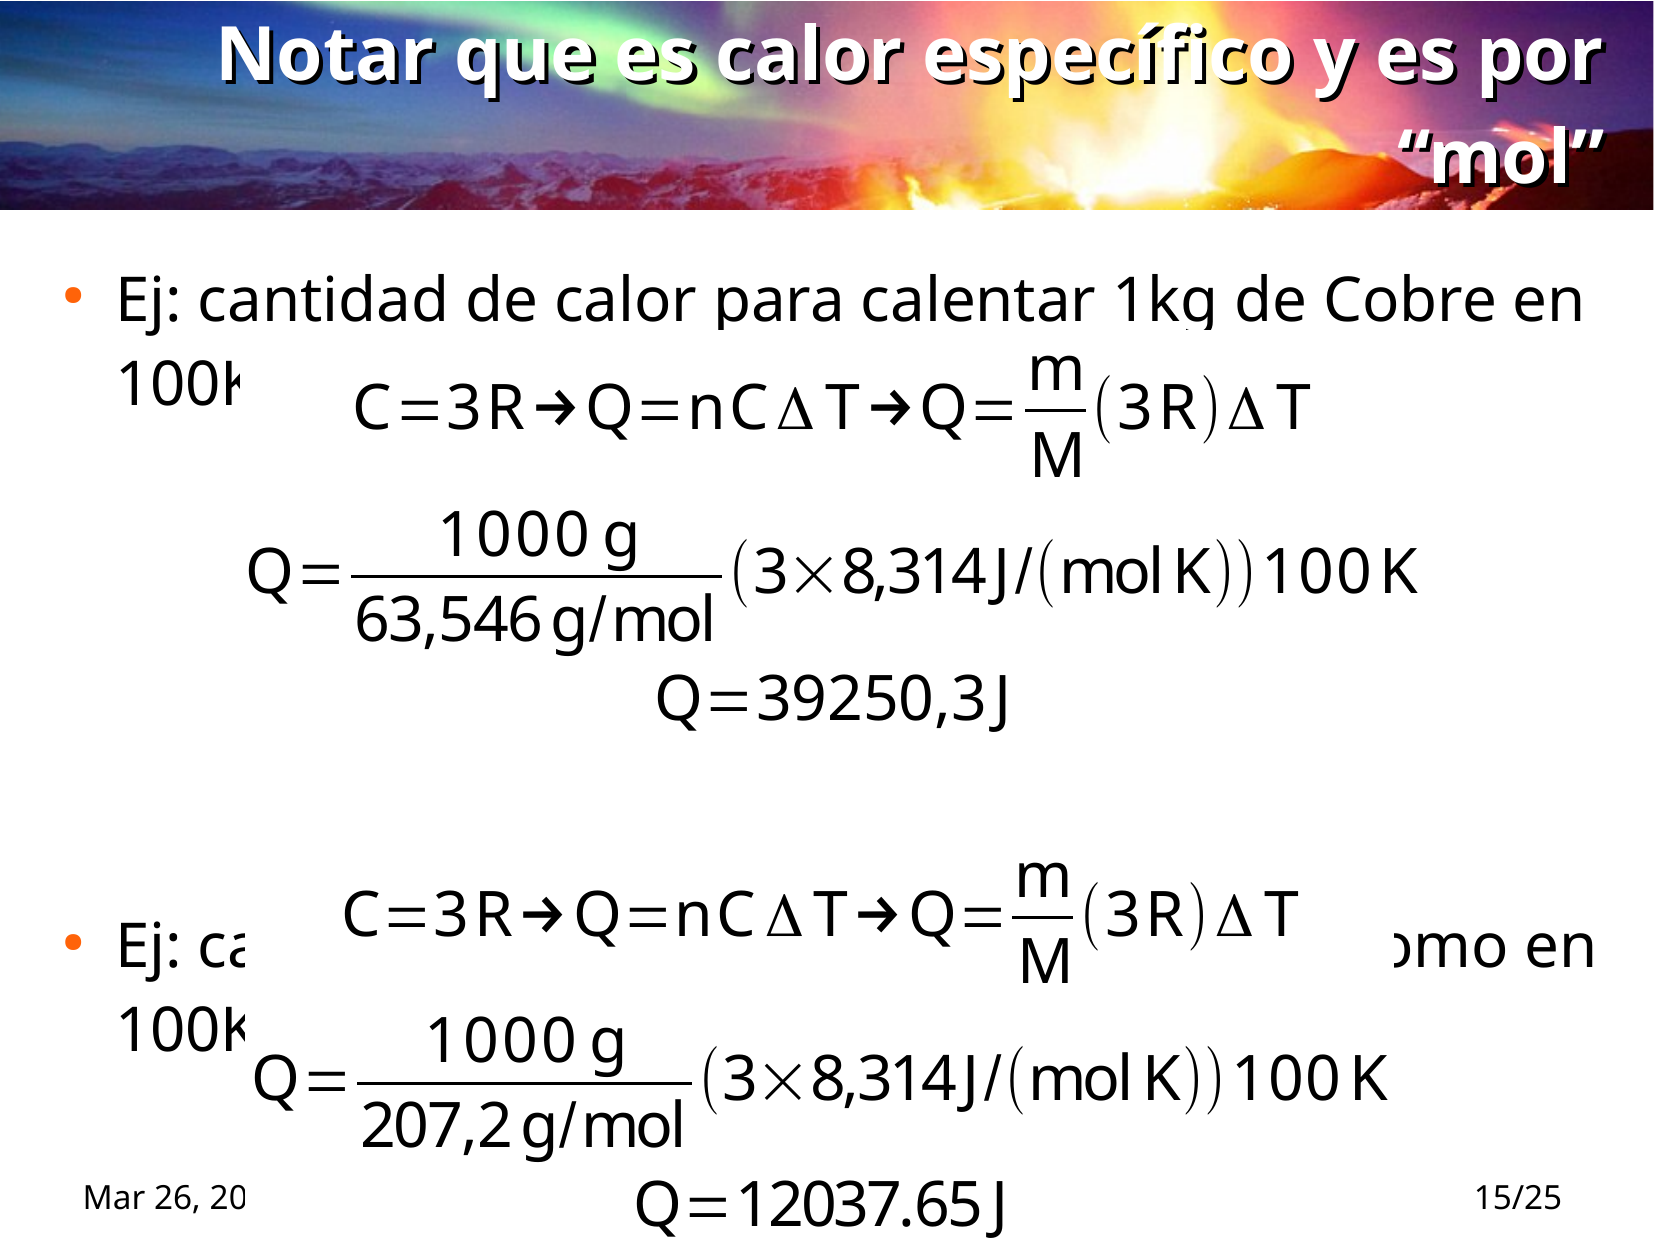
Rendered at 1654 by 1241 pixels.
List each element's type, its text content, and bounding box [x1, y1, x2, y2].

chart [239, 330, 1425, 737]
list Ej: cantidad de calor para calentar 1kg de Cobre en 100K Ej: cantidad de calor para calentar 1kg de Plomo en 100K [45, 255, 1606, 1156]
picture [0, 1, 1654, 210]
title Notar que es calor específico y es por “mol” [45, 15, 1606, 191]
chart [245, 837, 1395, 1241]
